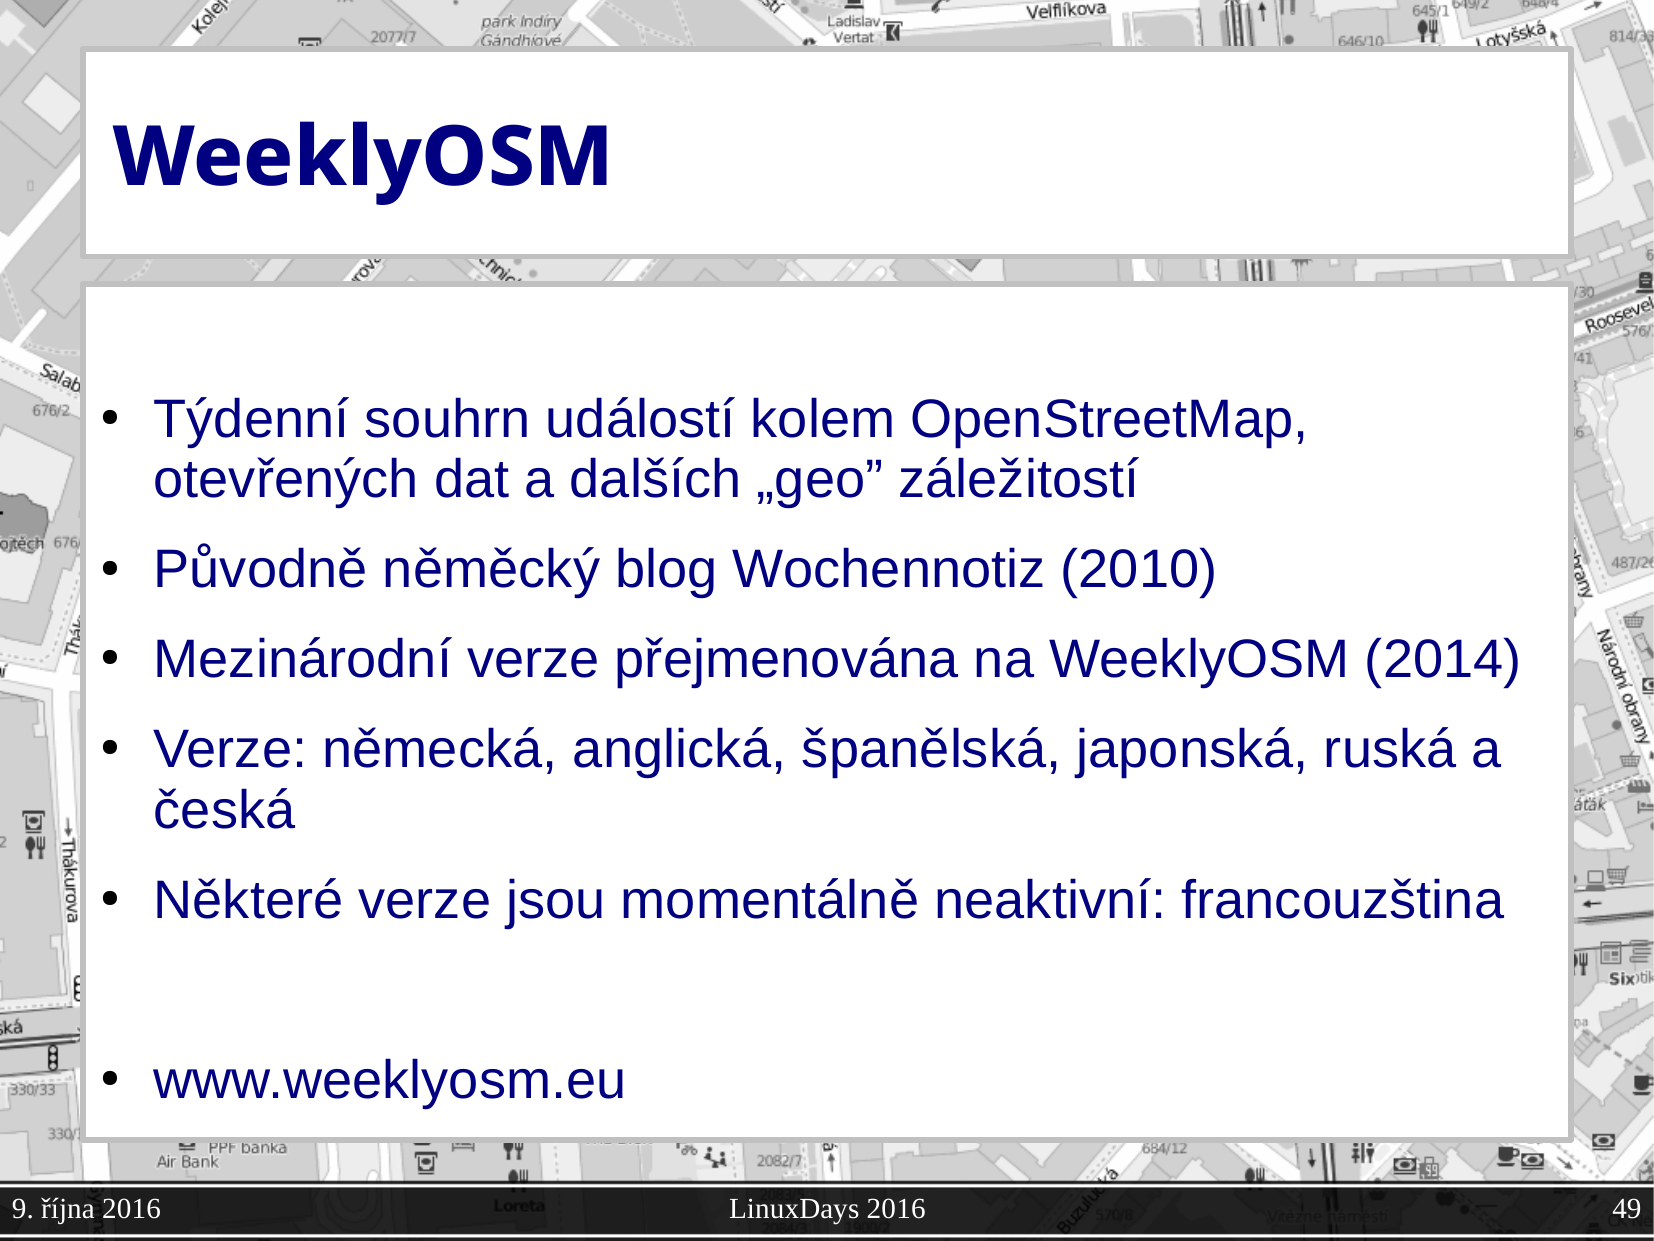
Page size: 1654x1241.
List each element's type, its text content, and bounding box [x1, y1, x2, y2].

picture [0, 0, 1654, 1241]
list Týdenní souhrn událostí kolem OpenStreetMap, otevřených dat a dalších „geo” záležitostí Původně něměcký blog Wochennotiz (2010) Mezinárodní verze přejmenována na WeeklyOSM (2014) Verze: německá, anglická, španělská, japonská, ruská a česká Některé verze jsou momentálně neaktivní: francouzština www.weeklyosm.eu [82, 284, 1571, 1140]
title WeeklyOSM [82, 49, 1571, 257]
